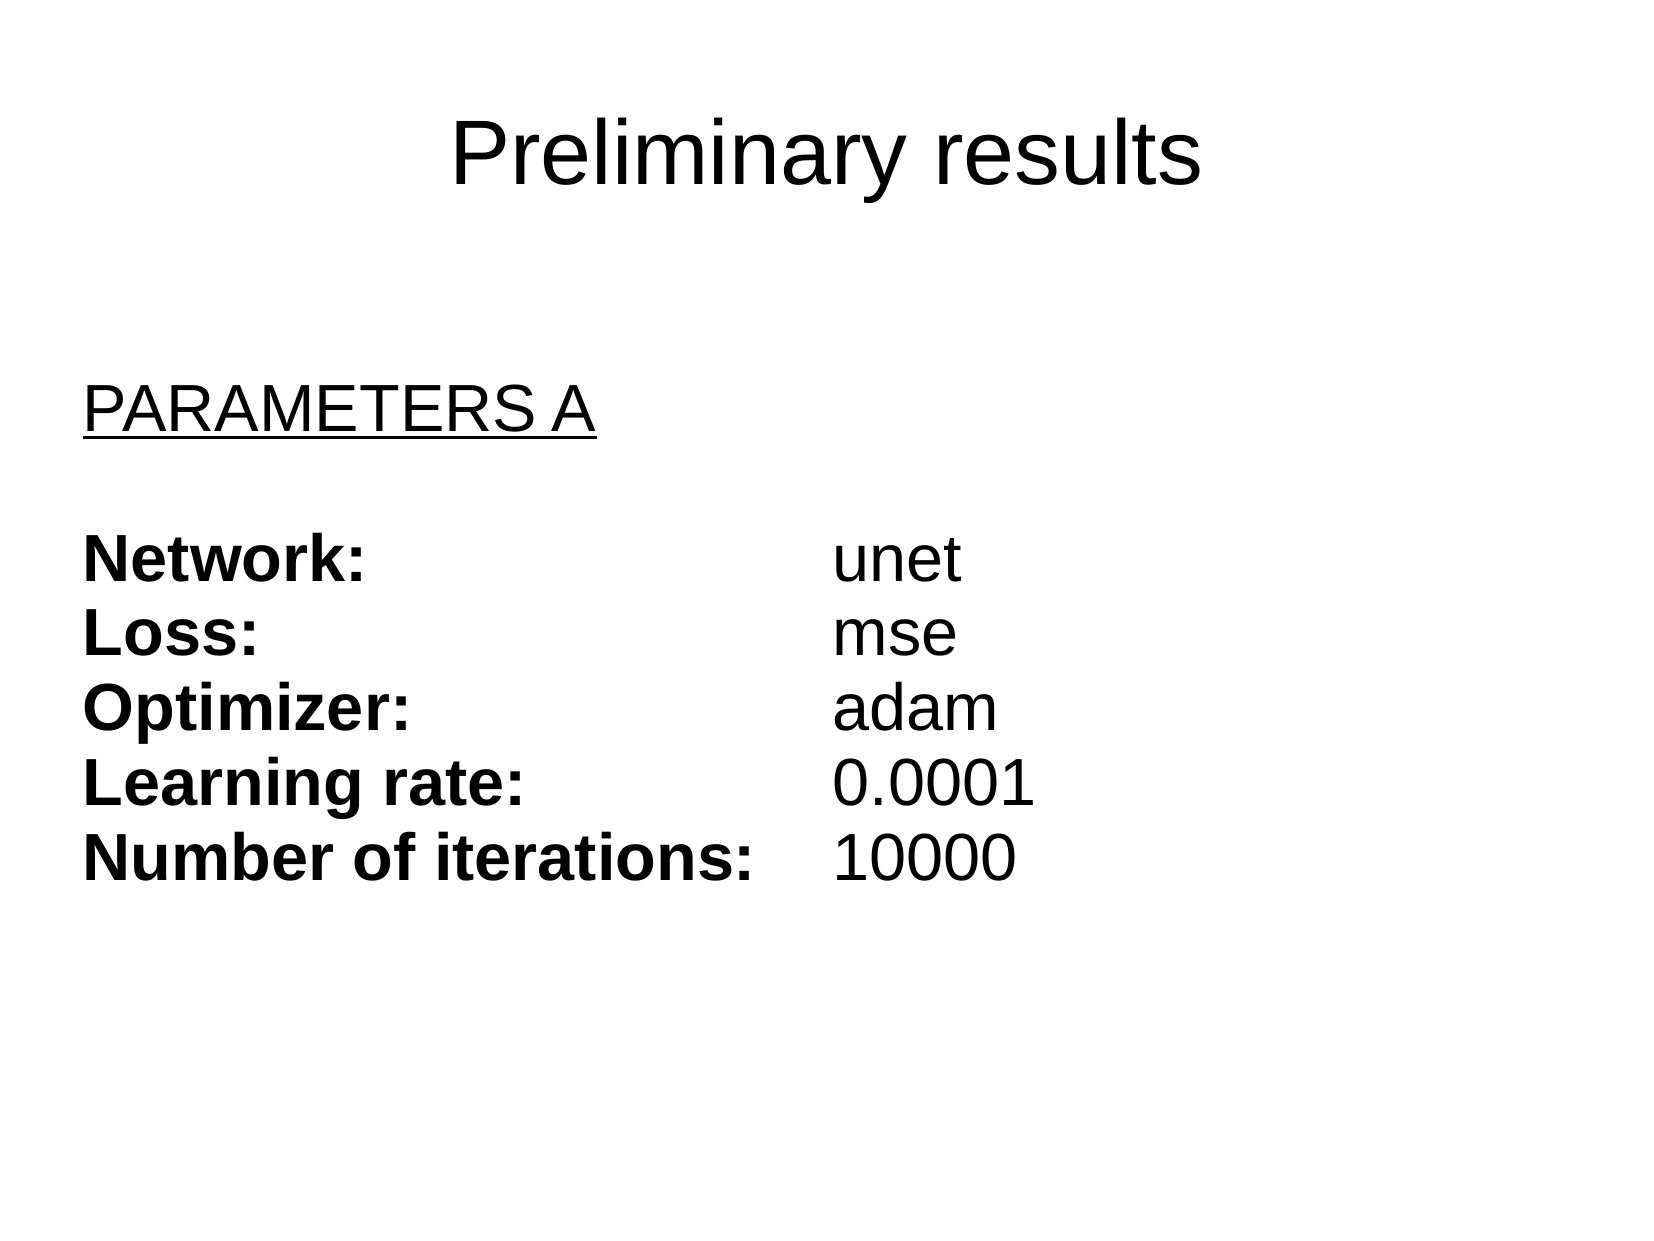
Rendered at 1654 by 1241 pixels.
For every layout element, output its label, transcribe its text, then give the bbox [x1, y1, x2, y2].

title Preliminary results [82, 49, 1571, 257]
subtitle PARAMETERS A Network: unet Loss: mse Optimizer: adam Learning rate: 0.0001 Number of iterations: 10000 [82, 290, 1571, 1126]
